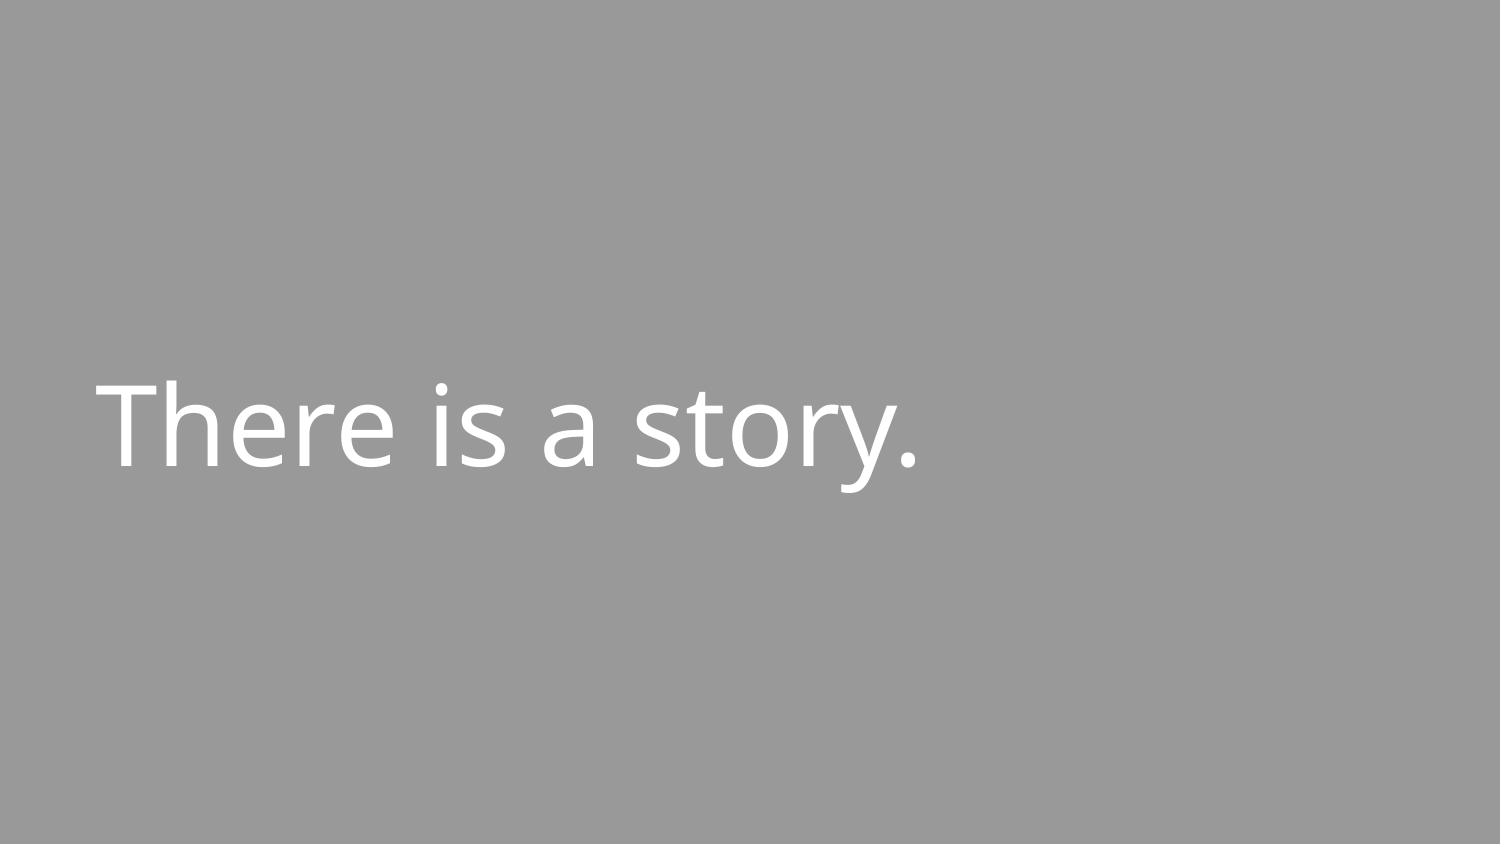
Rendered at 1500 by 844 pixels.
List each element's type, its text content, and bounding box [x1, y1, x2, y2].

title There is a story. [80, 86, 1012, 757]
